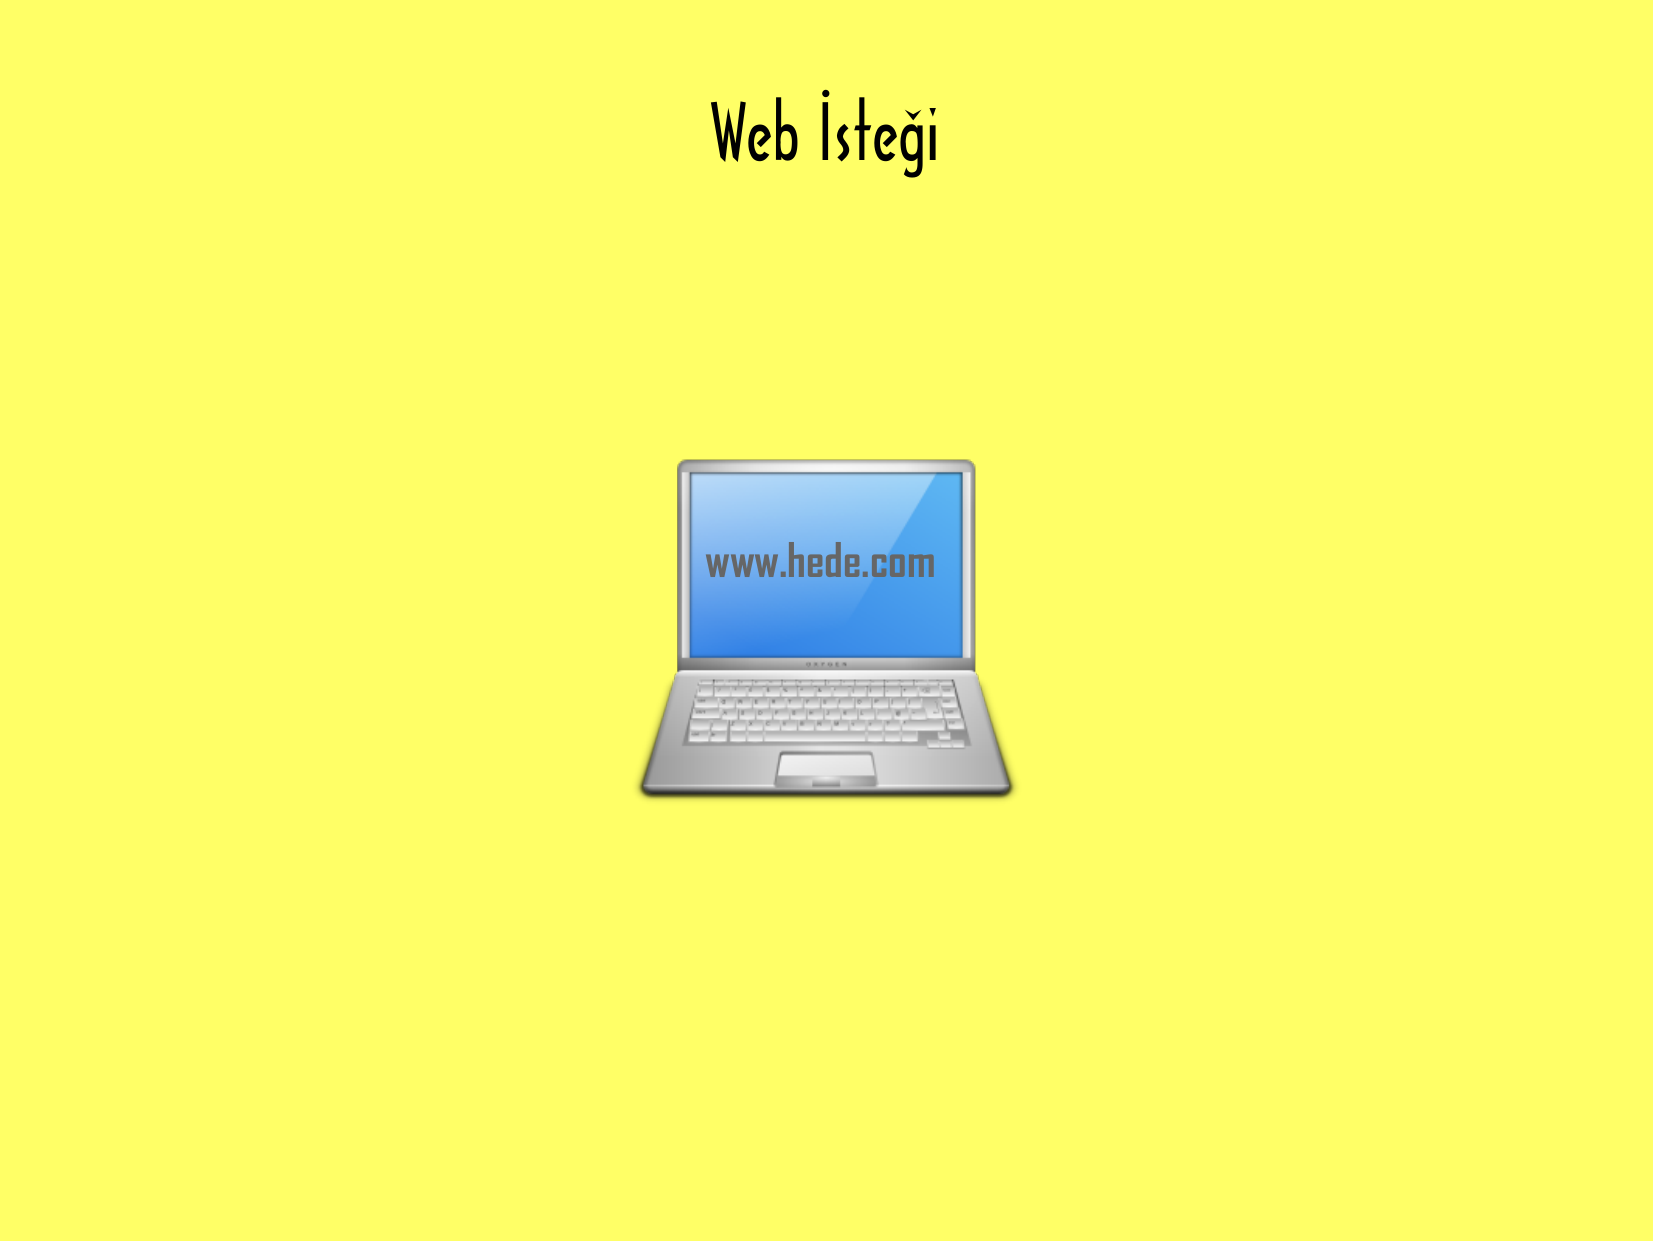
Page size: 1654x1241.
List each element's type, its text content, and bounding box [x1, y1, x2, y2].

picture [628, 423, 1025, 819]
text_box www.hede.com [690, 525, 952, 595]
text_box Web İsteği [695, 90, 958, 186]
